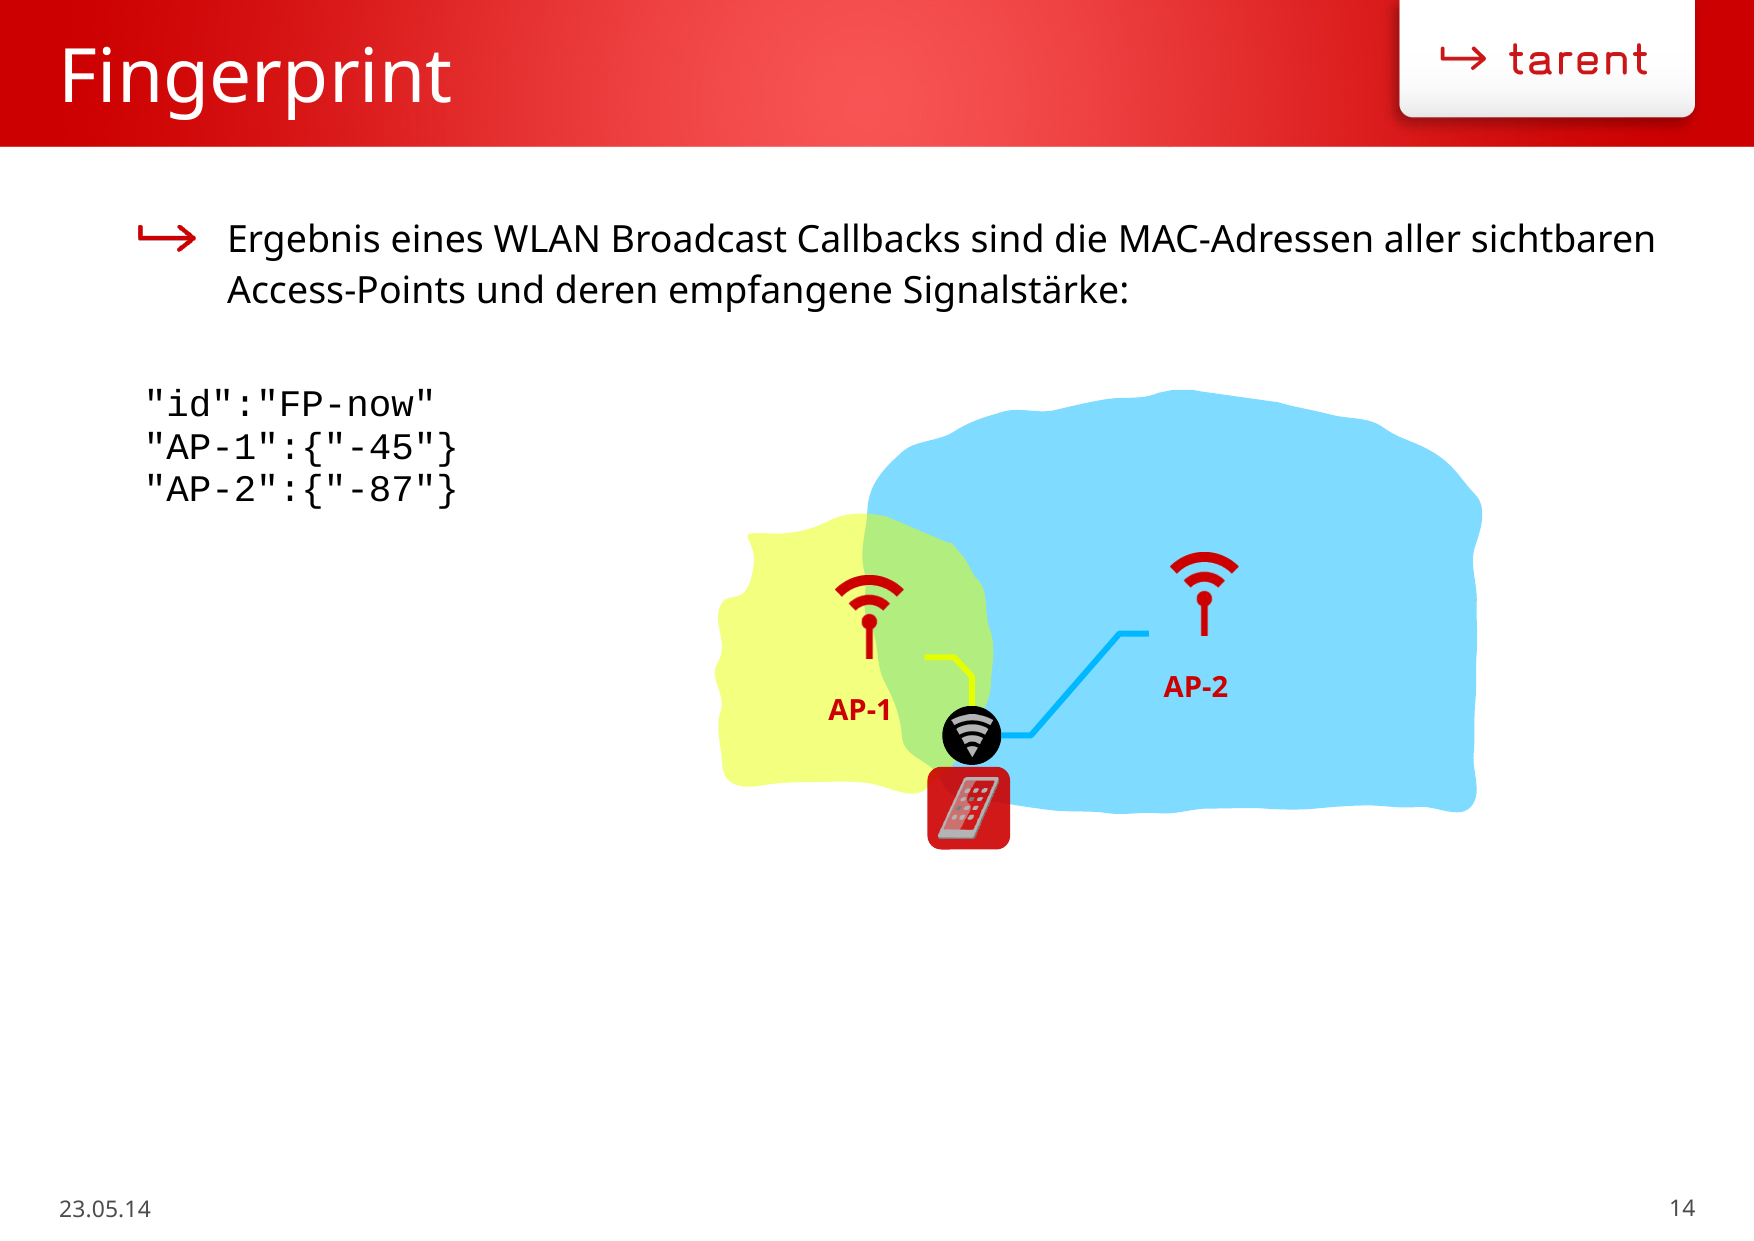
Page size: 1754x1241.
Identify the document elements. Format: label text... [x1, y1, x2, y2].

text_box AP-1 [813, 682, 925, 739]
picture [0, 0, 1754, 1240]
text_box "id":"FP-now" "AP-1":{"-45"} "AP-2":{"-87"} [129, 378, 1672, 521]
list Ergebnis eines WLAN Broadcast Callbacks sind die MAC-Adressen aller sichtbaren Access-Points und deren empfangene Signalstärke: [87, 212, 1667, 1134]
title Fingerprint [59, 0, 1638, 177]
text_box [714, 521, 1482, 850]
text_box AP-2 [1148, 658, 1260, 715]
